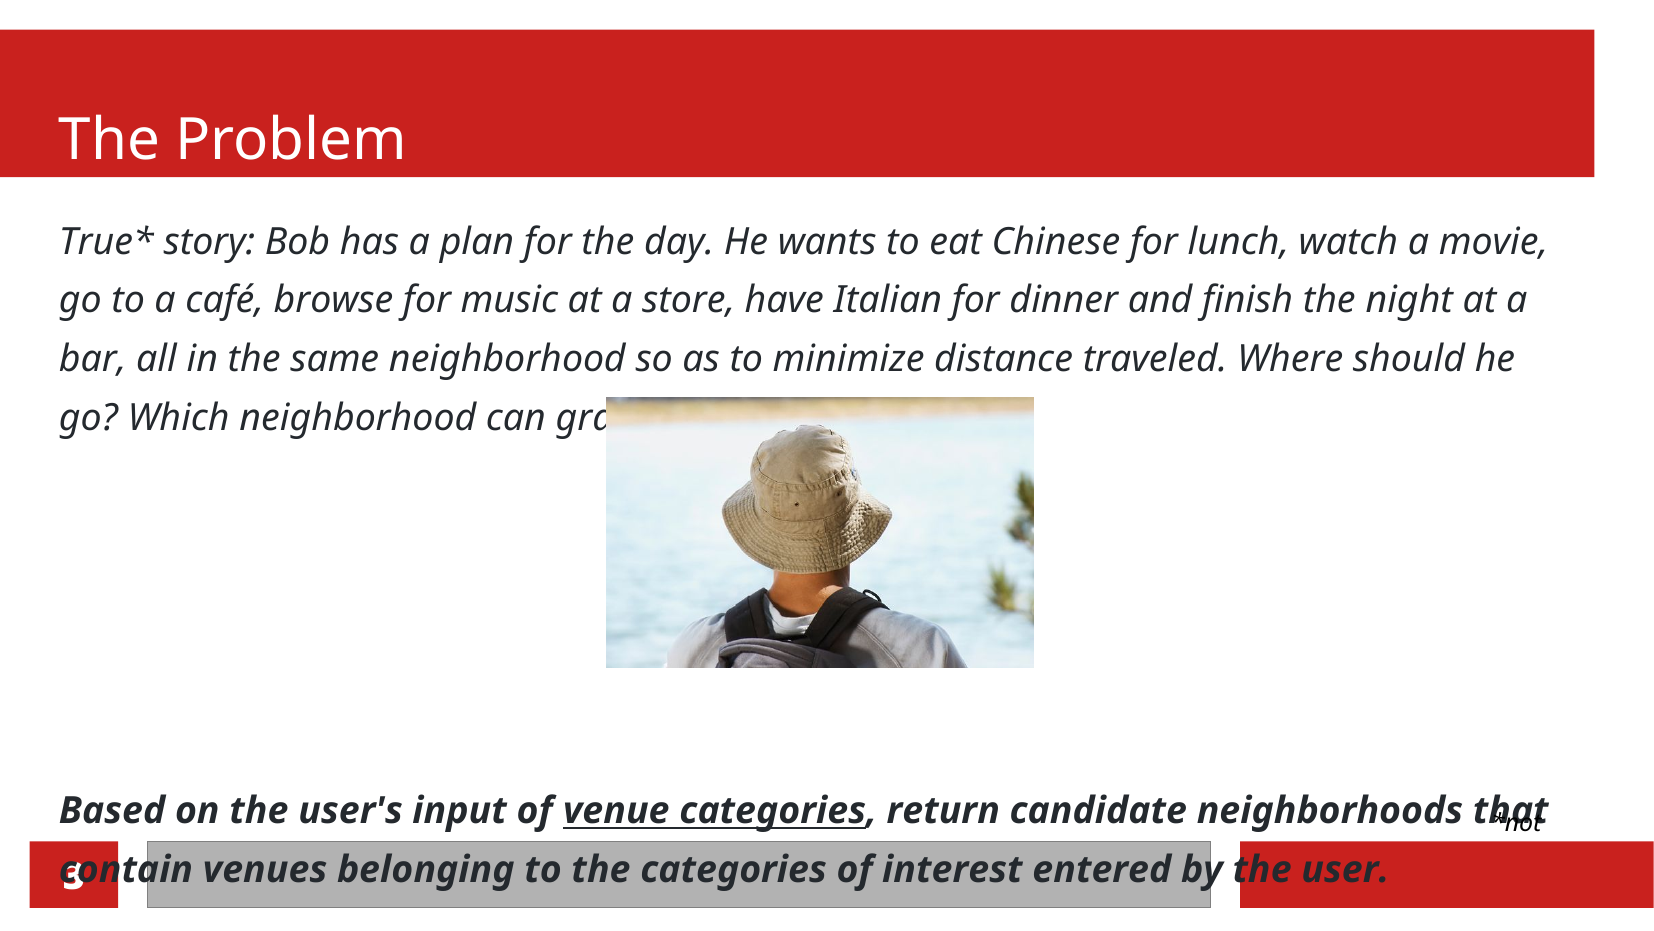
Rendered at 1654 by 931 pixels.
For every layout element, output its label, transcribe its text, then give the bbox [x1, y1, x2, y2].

list True* story: Bob has a plan for the day. He wants to eat Chinese for lunch, watch a movie, go to a café, browse for music at a store, have Italian for dinner and finish the night at a bar, all in the same neighborhood so as to minimize distance traveled. Where should he go? Which neighborhood can grant him all of his wishes? Based on the user's input of venue categories, return candidate neighborhoods that contain venues belonging to the categories of interest entered by the user. [59, 206, 1565, 805]
text_box *not [1476, 797, 1565, 844]
picture [606, 397, 1034, 668]
title The Problem [59, 97, 1595, 166]
